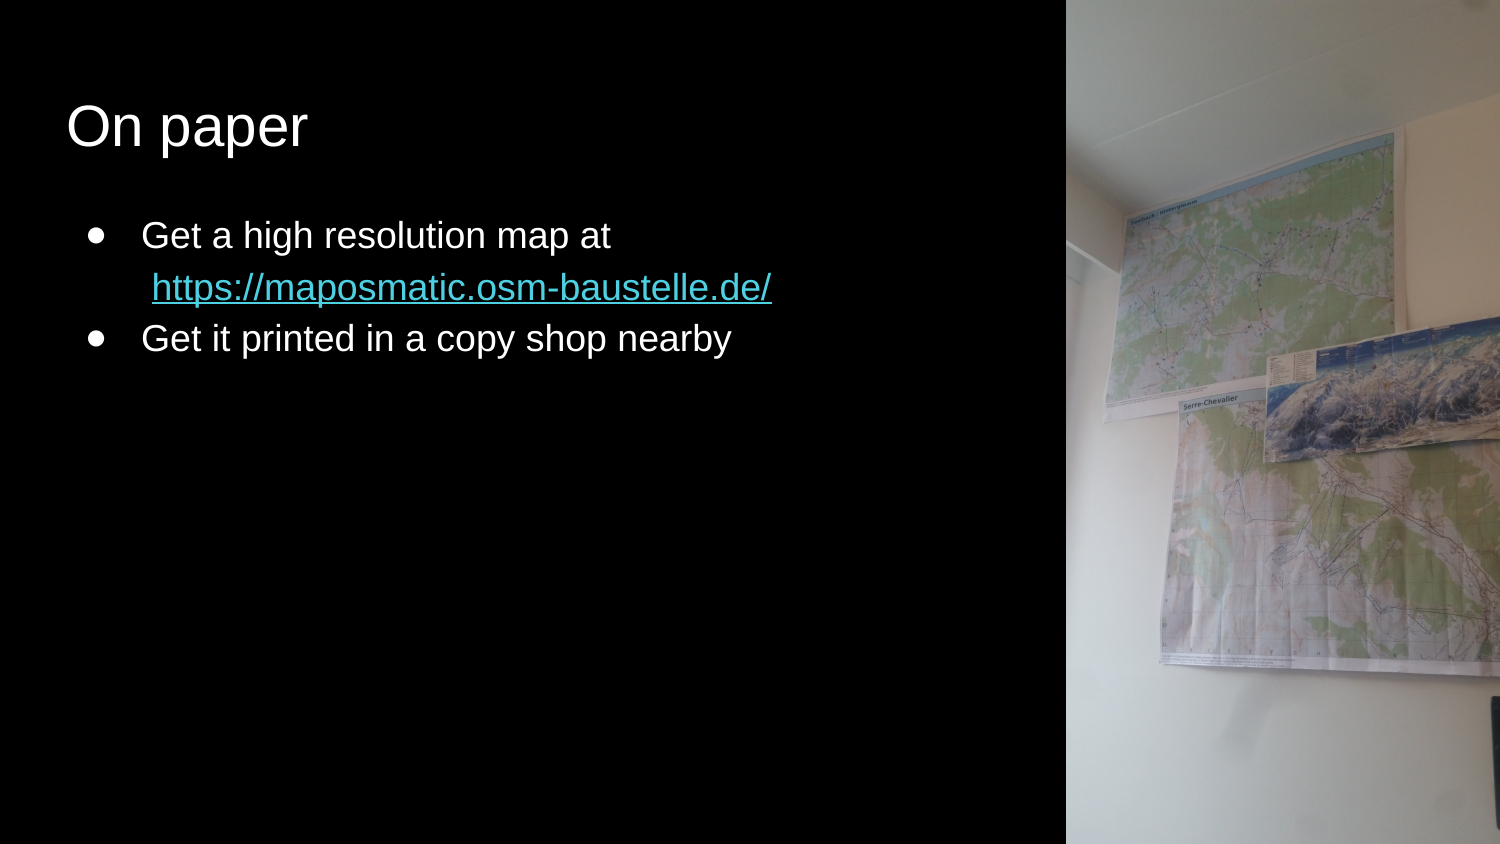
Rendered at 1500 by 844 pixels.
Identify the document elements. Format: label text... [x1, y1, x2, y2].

list Get a high resolution map at https://maposmatic.osm-baustelle.de/ Get it printed in a copy shop nearby [51, 189, 1066, 750]
picture [1066, 0, 1500, 844]
title On paper [51, 72, 1066, 167]
